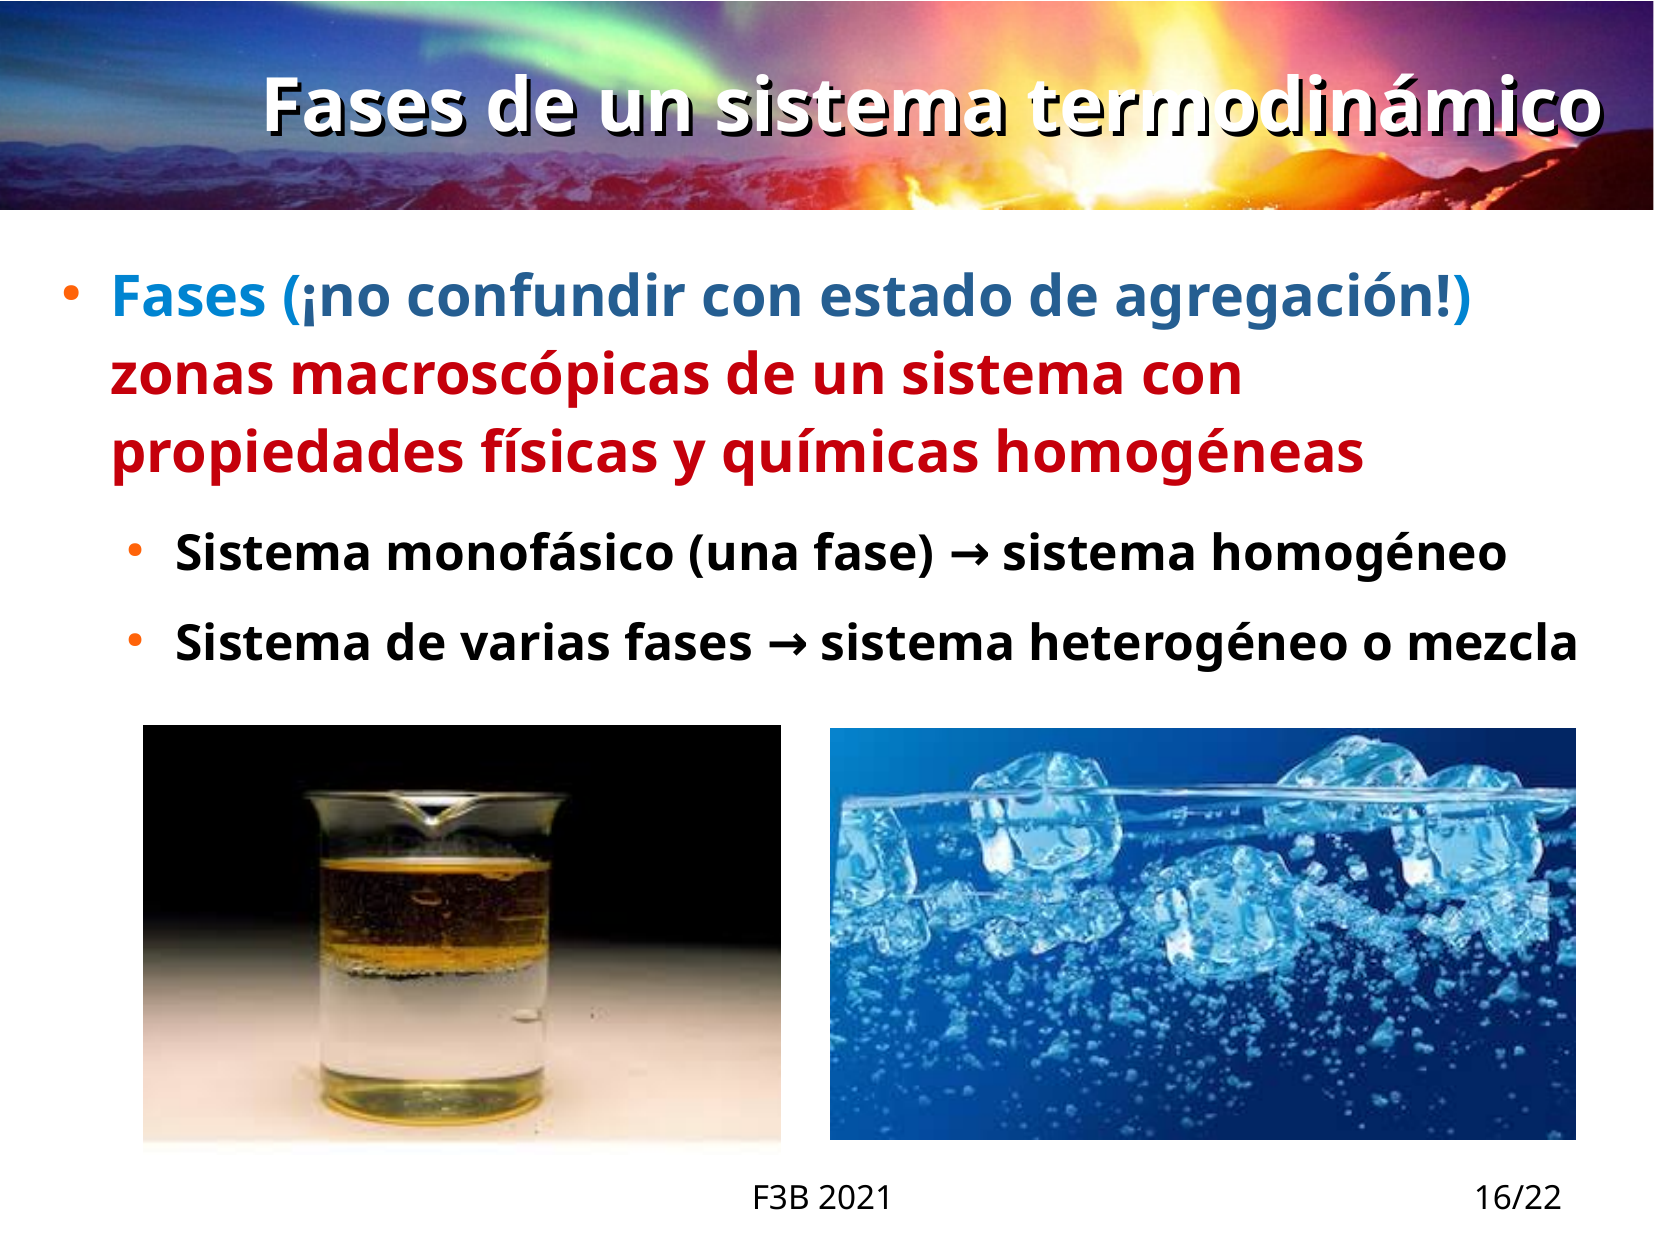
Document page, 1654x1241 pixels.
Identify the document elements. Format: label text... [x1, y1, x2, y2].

picture [0, 1, 1654, 210]
list Fases (¡no confundir con estado de agregación!) zonas macroscópicas de un sistema con propiedades físicas y químicas homogéneas Sistema monofásico (una fase) → sistema homogéneo Sistema de varias fases → sistema heterogéneo o mezcla [45, 255, 1606, 685]
picture [143, 725, 781, 1155]
title Fases de un sistema termodinámico [45, 15, 1606, 191]
picture [830, 728, 1576, 1141]
